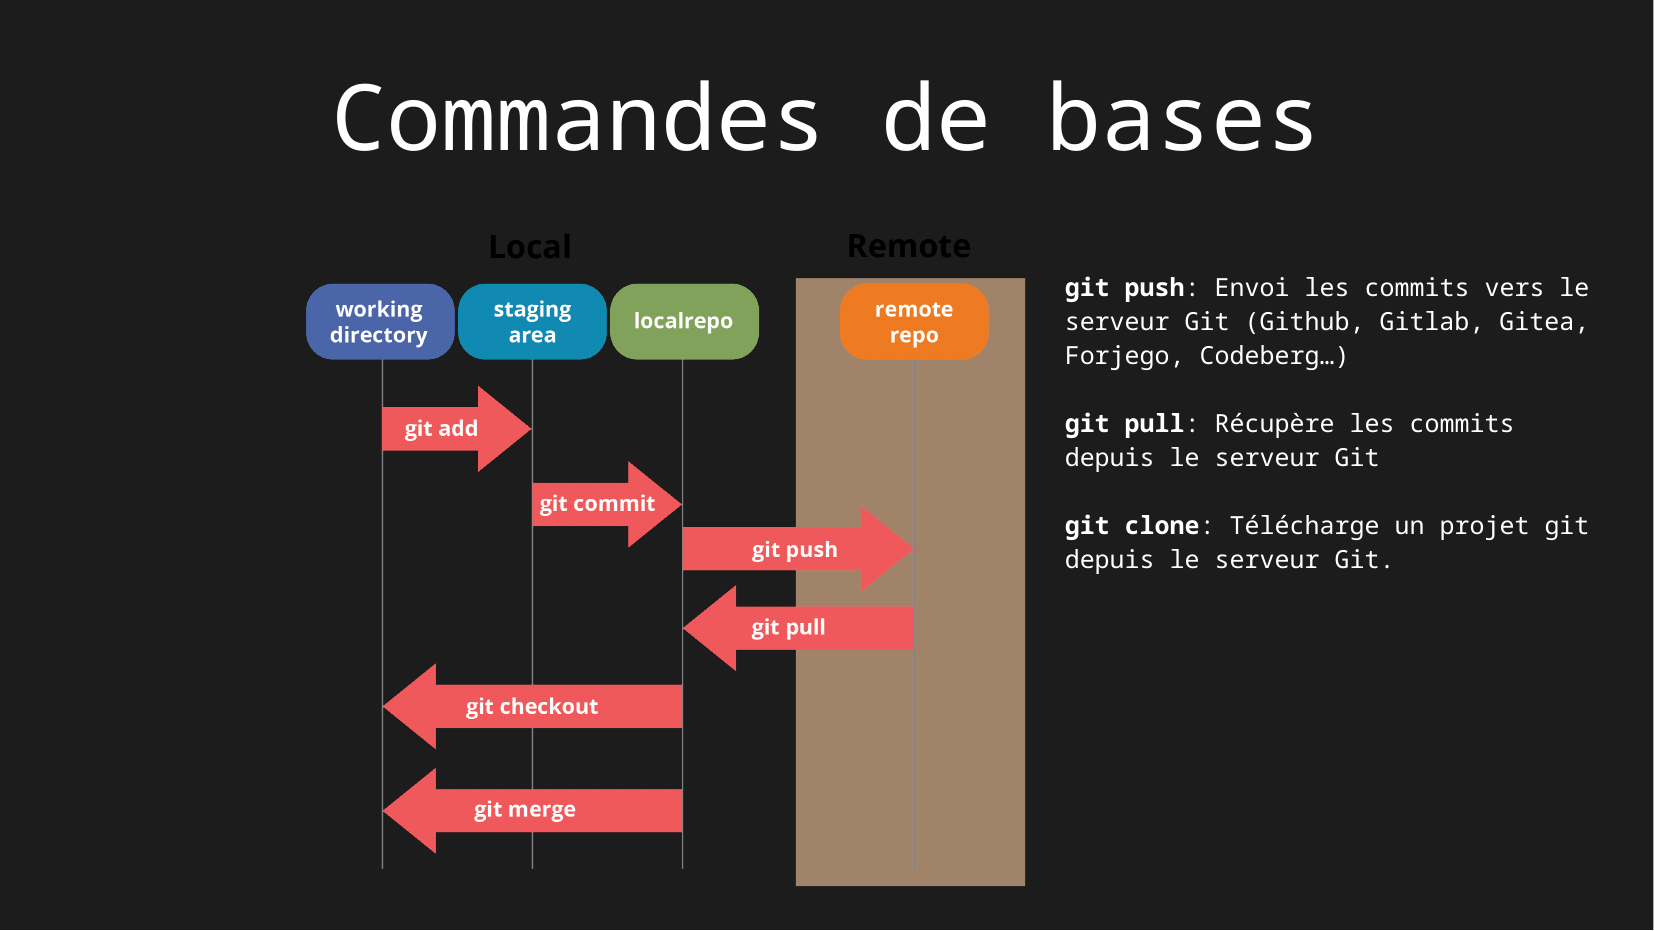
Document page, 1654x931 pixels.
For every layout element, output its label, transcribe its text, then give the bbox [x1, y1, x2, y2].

text_box git push: Envoi les commits vers le serveur Git (Github, Gitlab, Gitea, Forjego, Codeberg…) git pull: Récupère les commits depuis le serveur Git git clone: Télécharge un projet git depuis le serveur Git. [1050, 262, 1613, 826]
picture [300, 218, 1028, 901]
title Commandes de bases [82, 37, 1571, 193]
